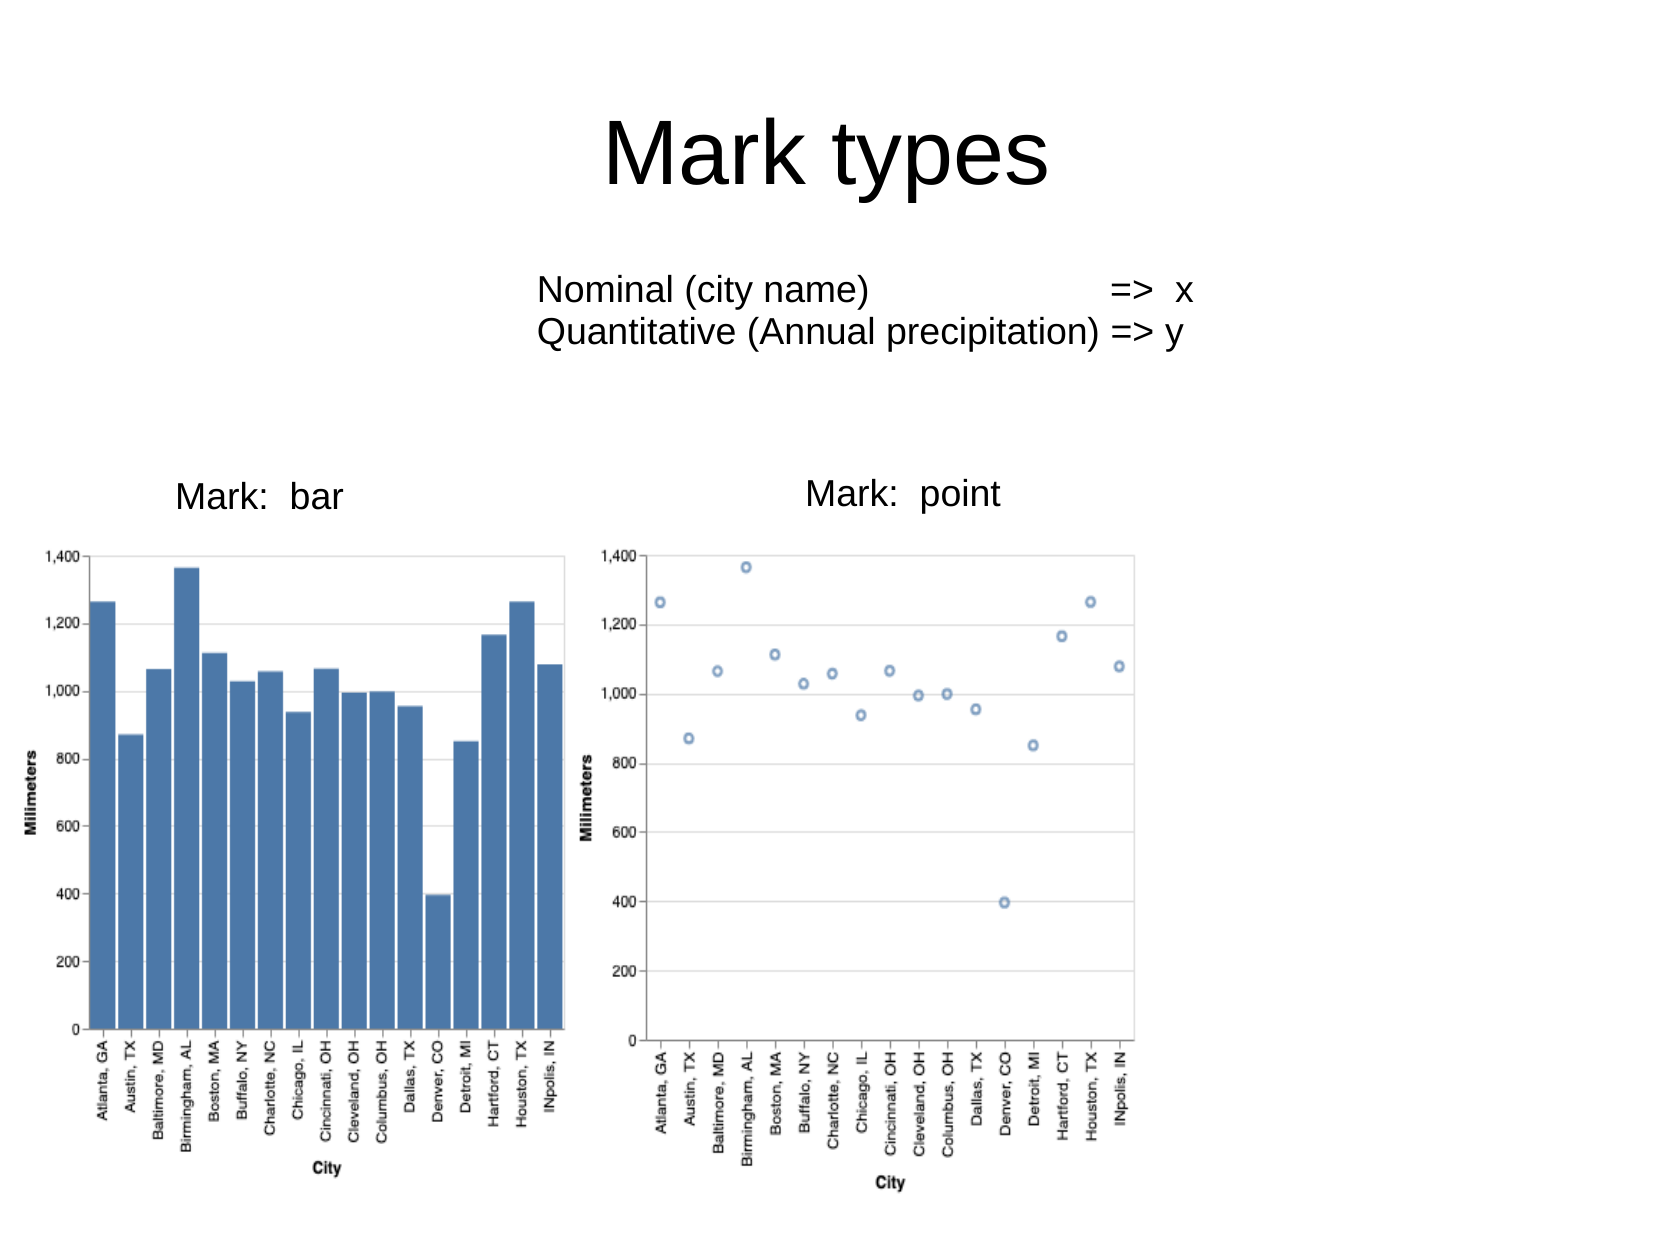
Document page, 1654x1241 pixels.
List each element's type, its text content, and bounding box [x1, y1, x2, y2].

text_box Mark: bar [150, 468, 359, 526]
picture [15, 539, 1141, 1201]
text_box Nominal (city name) => x Quantitative (Annual precipitation) => y [522, 261, 1209, 361]
text_box Mark: point [780, 465, 1017, 522]
title Mark types [82, 49, 1571, 257]
